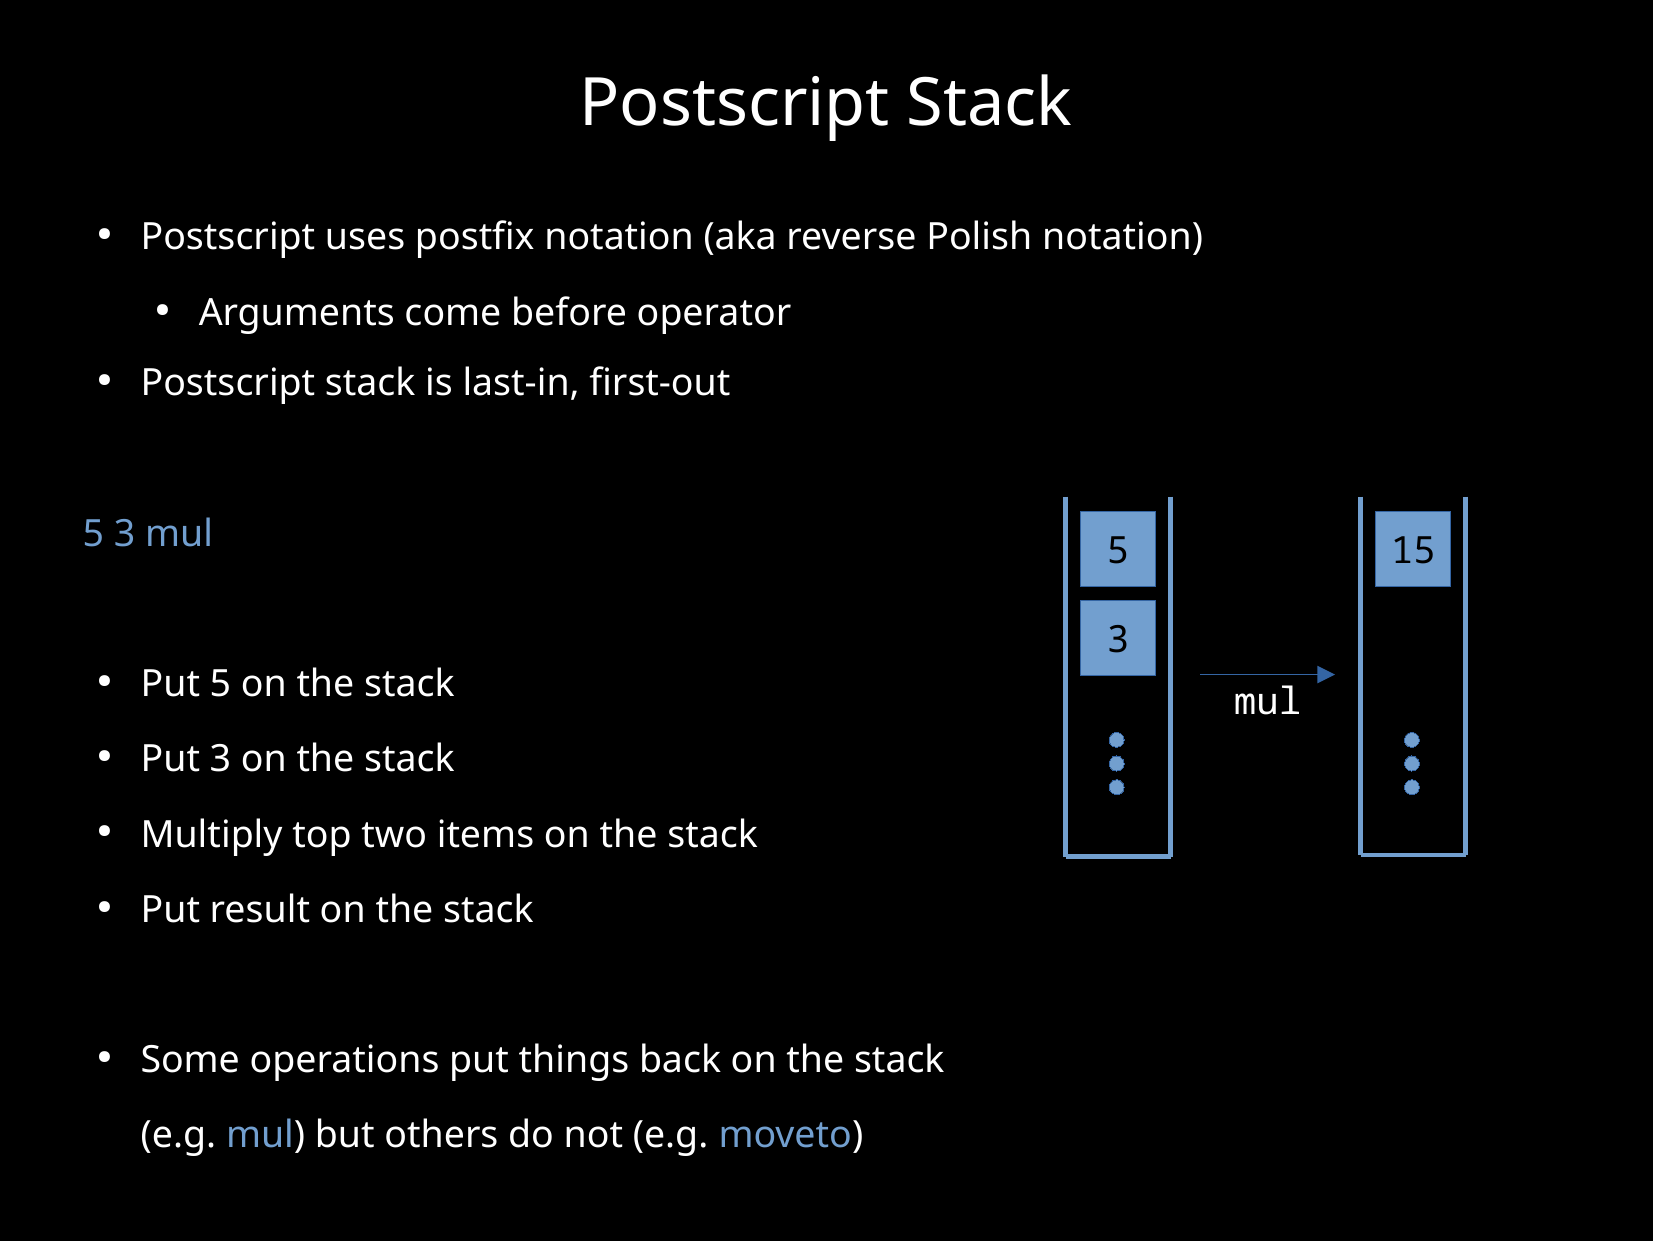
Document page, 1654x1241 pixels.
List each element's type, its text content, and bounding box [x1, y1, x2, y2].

text_box [1404, 732, 1420, 748]
text_box [1109, 732, 1125, 748]
list Postscript uses postfix notation (aka reverse Polish notation) Arguments come before operator Postscript stack is last-in, first-out 5 3 mul Put 5 on the stack Put 3 on the stack Multiply top two items on the stack Put result on the stack Some operations put things back on the stack (e.g. mul) but others do not (e.g. moveto) [82, 210, 1591, 1171]
text_box 5 [1080, 511, 1156, 587]
title Postscript Stack [82, 49, 1571, 151]
text_box [1404, 779, 1420, 795]
text_box [1109, 779, 1125, 795]
text_box 15 [1375, 511, 1451, 587]
text_box [1109, 755, 1125, 772]
text_box [1404, 755, 1420, 772]
text_box 3 [1080, 600, 1156, 676]
